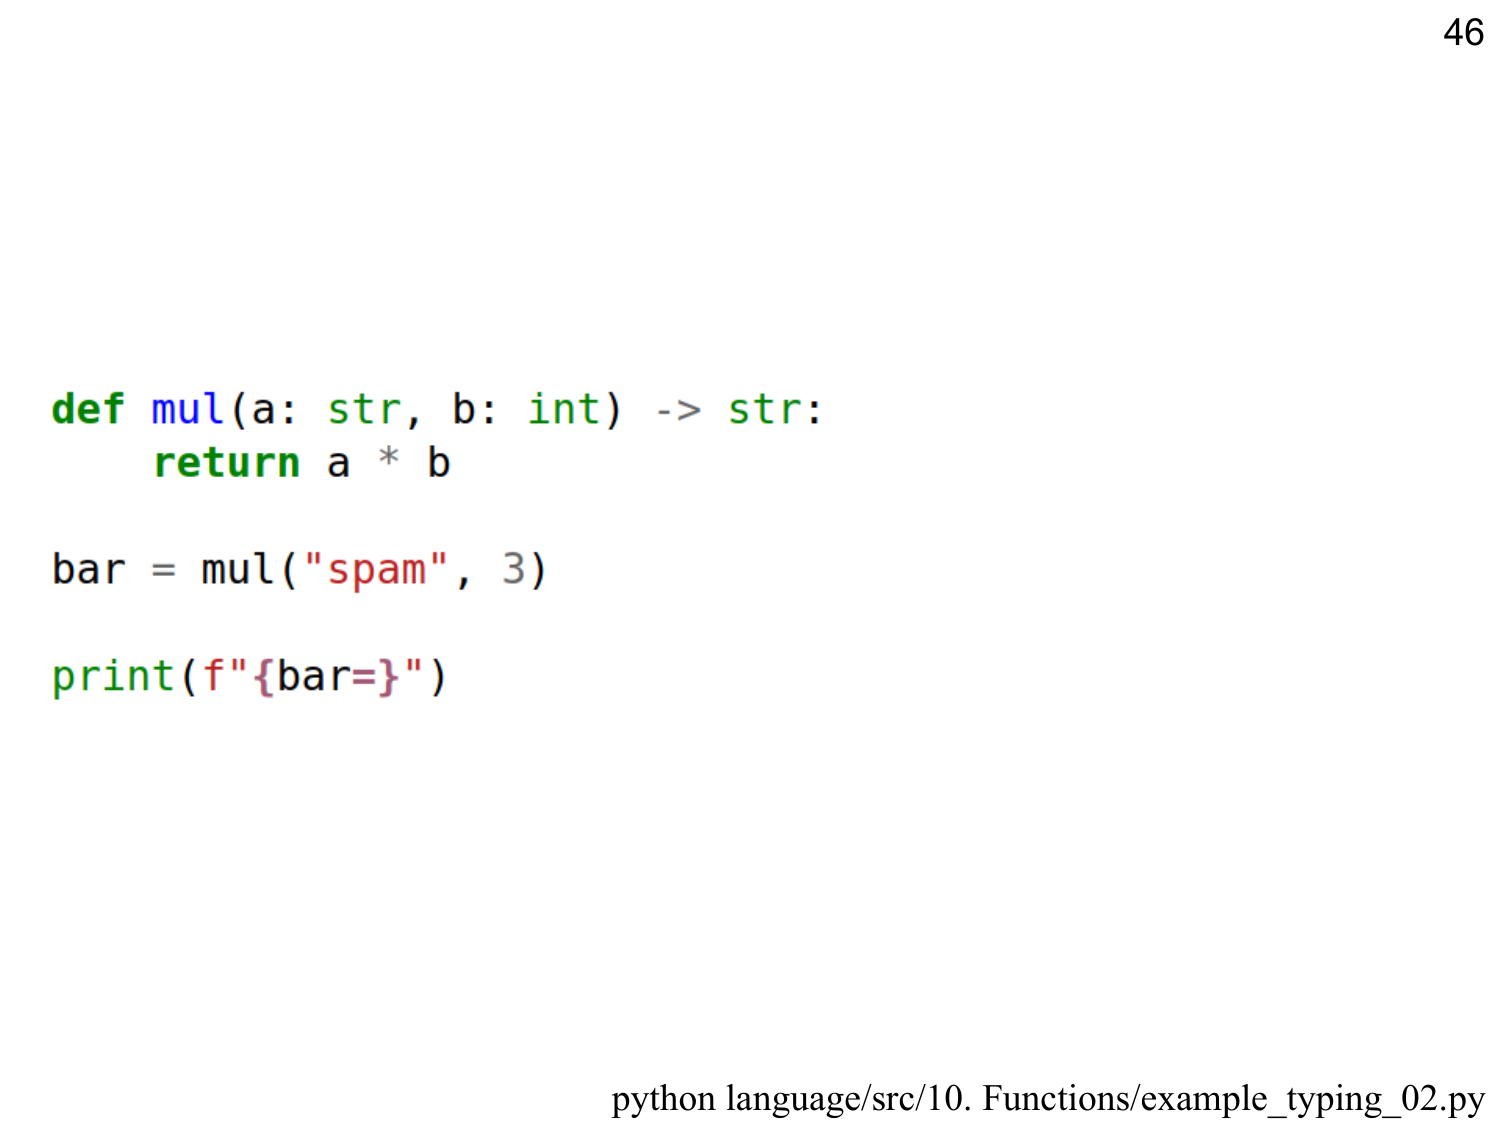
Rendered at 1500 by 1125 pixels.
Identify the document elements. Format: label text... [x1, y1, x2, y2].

text_box python language/src/10. Functions/example_typing_02.py [611, 1065, 1500, 1125]
picture [36, 375, 829, 714]
